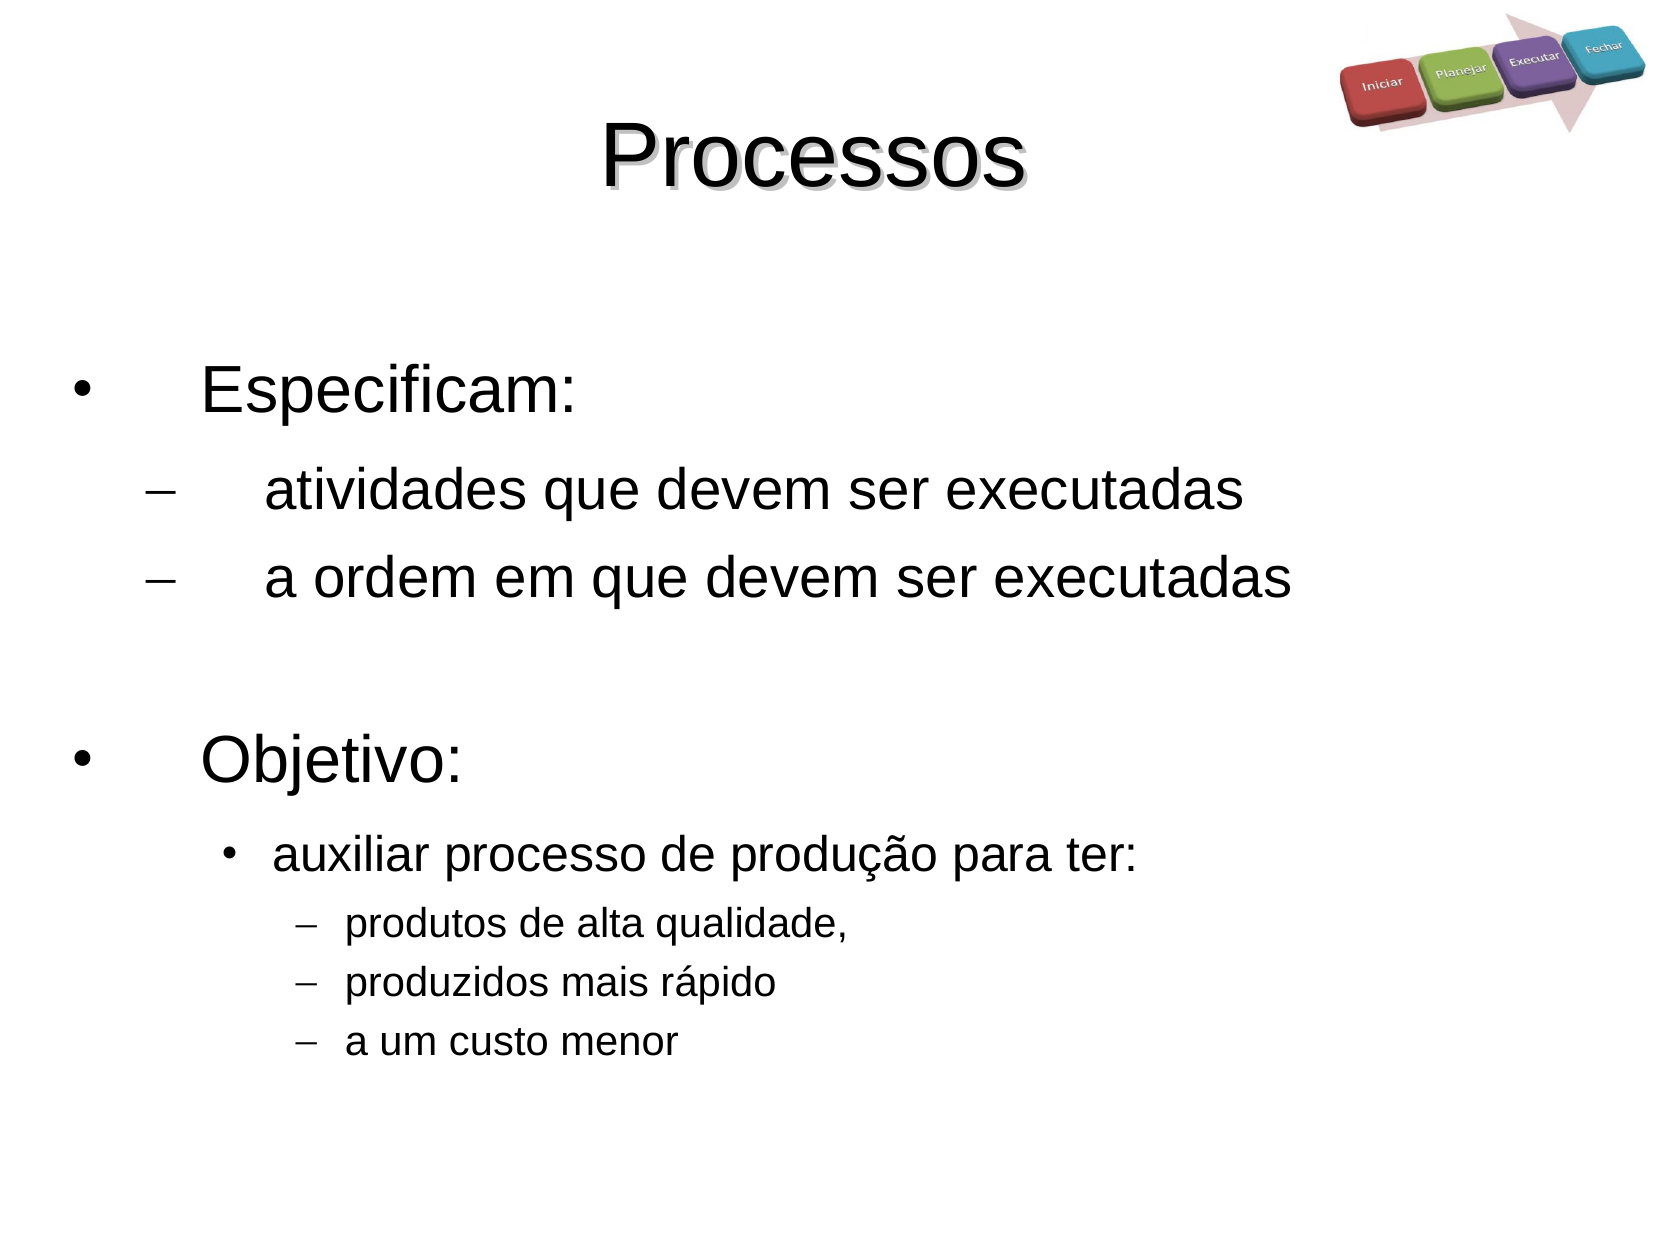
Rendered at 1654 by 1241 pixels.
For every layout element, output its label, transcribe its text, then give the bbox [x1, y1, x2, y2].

chart [1334, 13, 1647, 136]
text_box Especificam: atividades que devem ser executadas a ordem em que devem ser executadas Objetivo: auxiliar processo de produção para ter: produtos de alta qualidade, produzidos mais rápido a um custo menor [70, 253, 1619, 1164]
title Processos [82, 56, 1571, 249]
